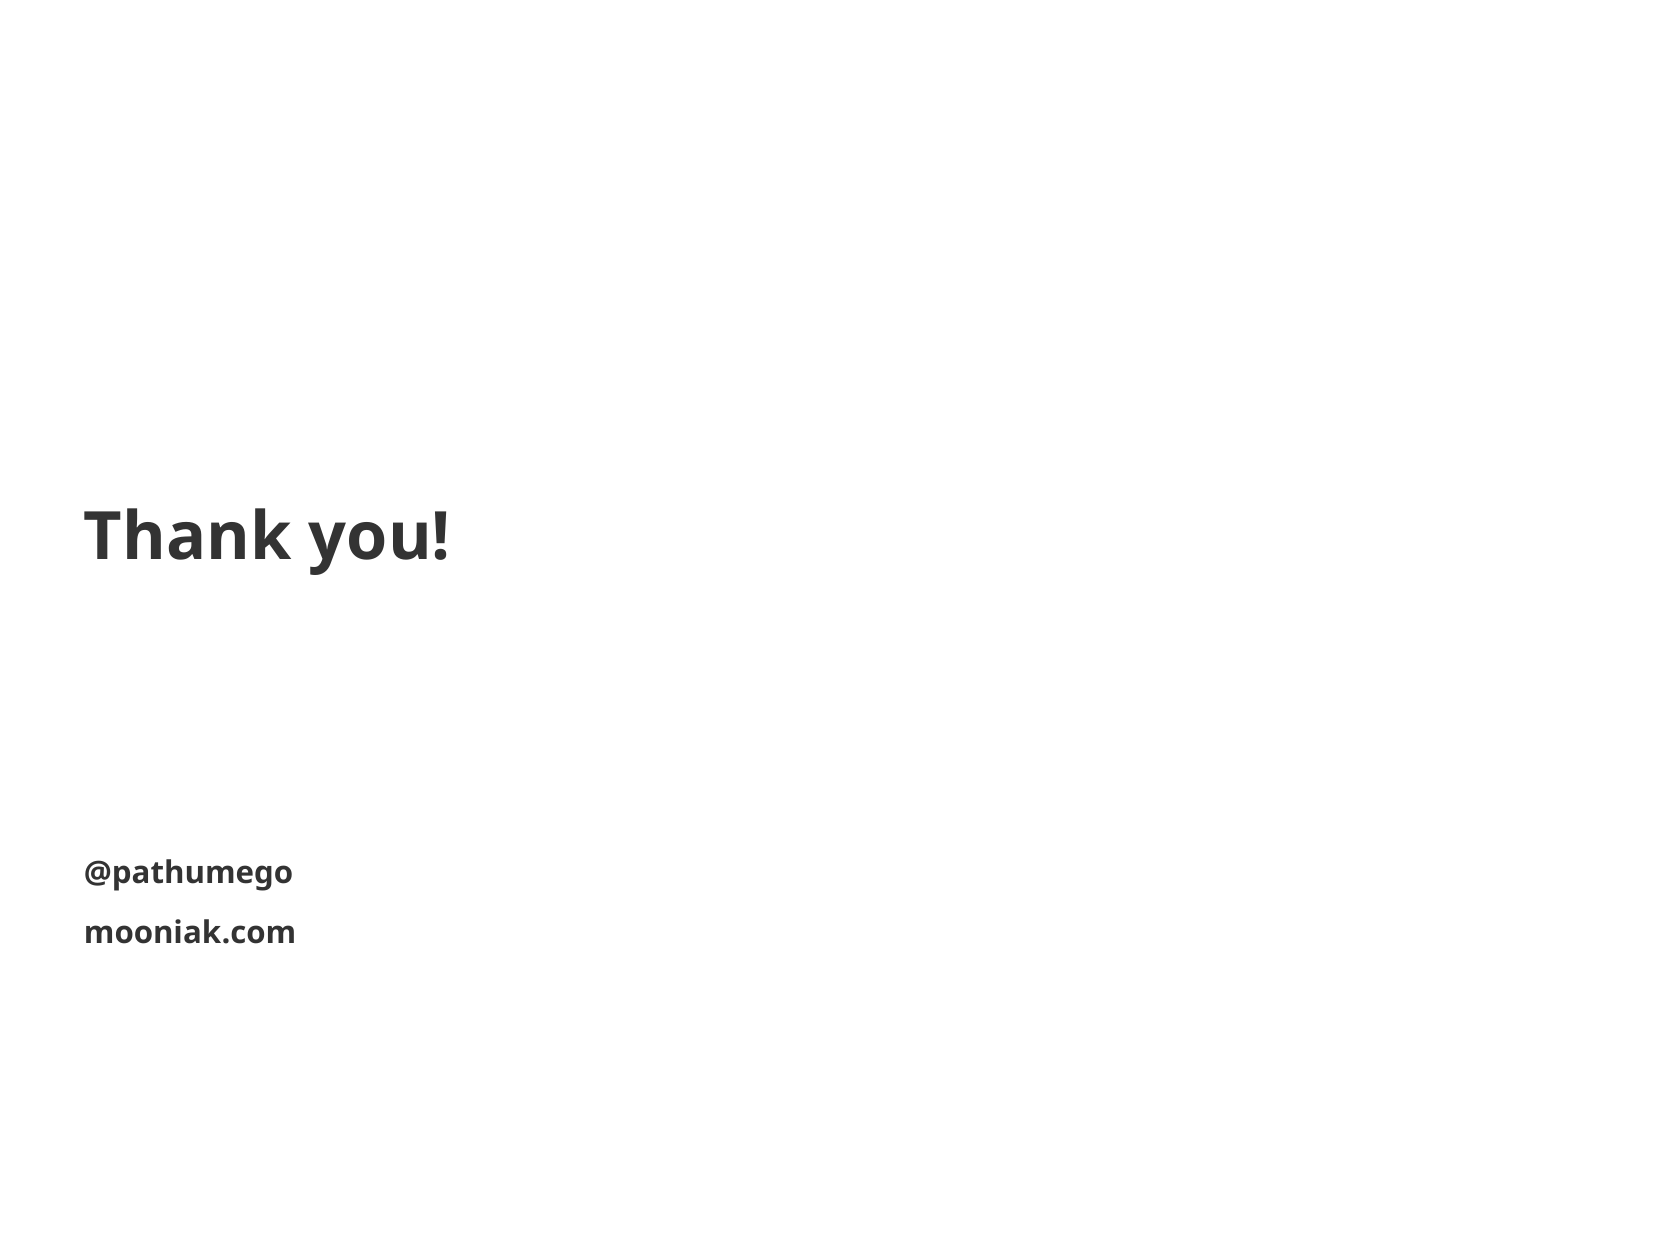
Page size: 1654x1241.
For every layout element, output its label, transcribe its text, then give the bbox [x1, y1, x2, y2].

title Thank you! @pathumego mooniak.com [83, 496, 1573, 908]
